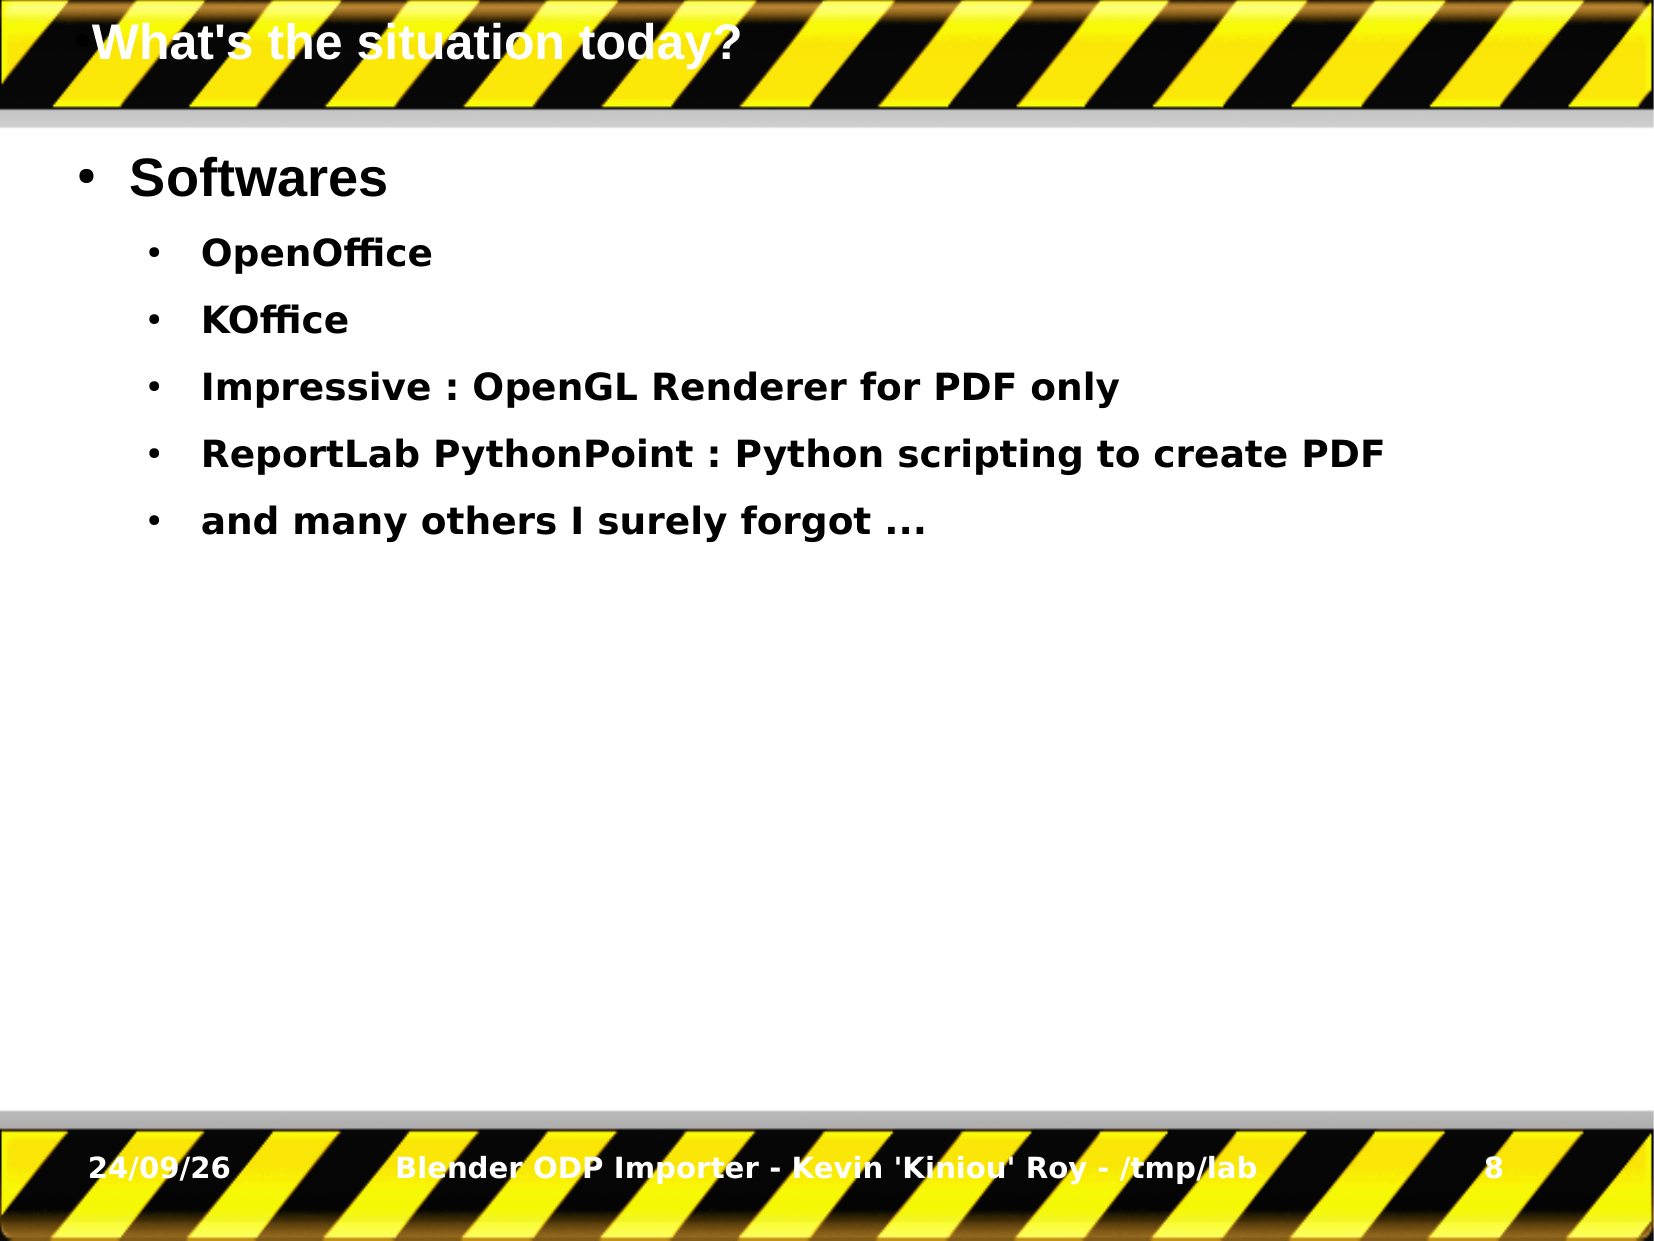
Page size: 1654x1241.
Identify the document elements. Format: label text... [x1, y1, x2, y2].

title What's the situation today? [73, 14, 1580, 109]
list Softwares OpenOffice KOffice Impressive : OpenGL Renderer for PDF only ReportLab PythonPoint : Python scripting to create PDF and many others I surely forgot ... [59, 147, 1595, 803]
picture [0, 0, 1654, 1241]
